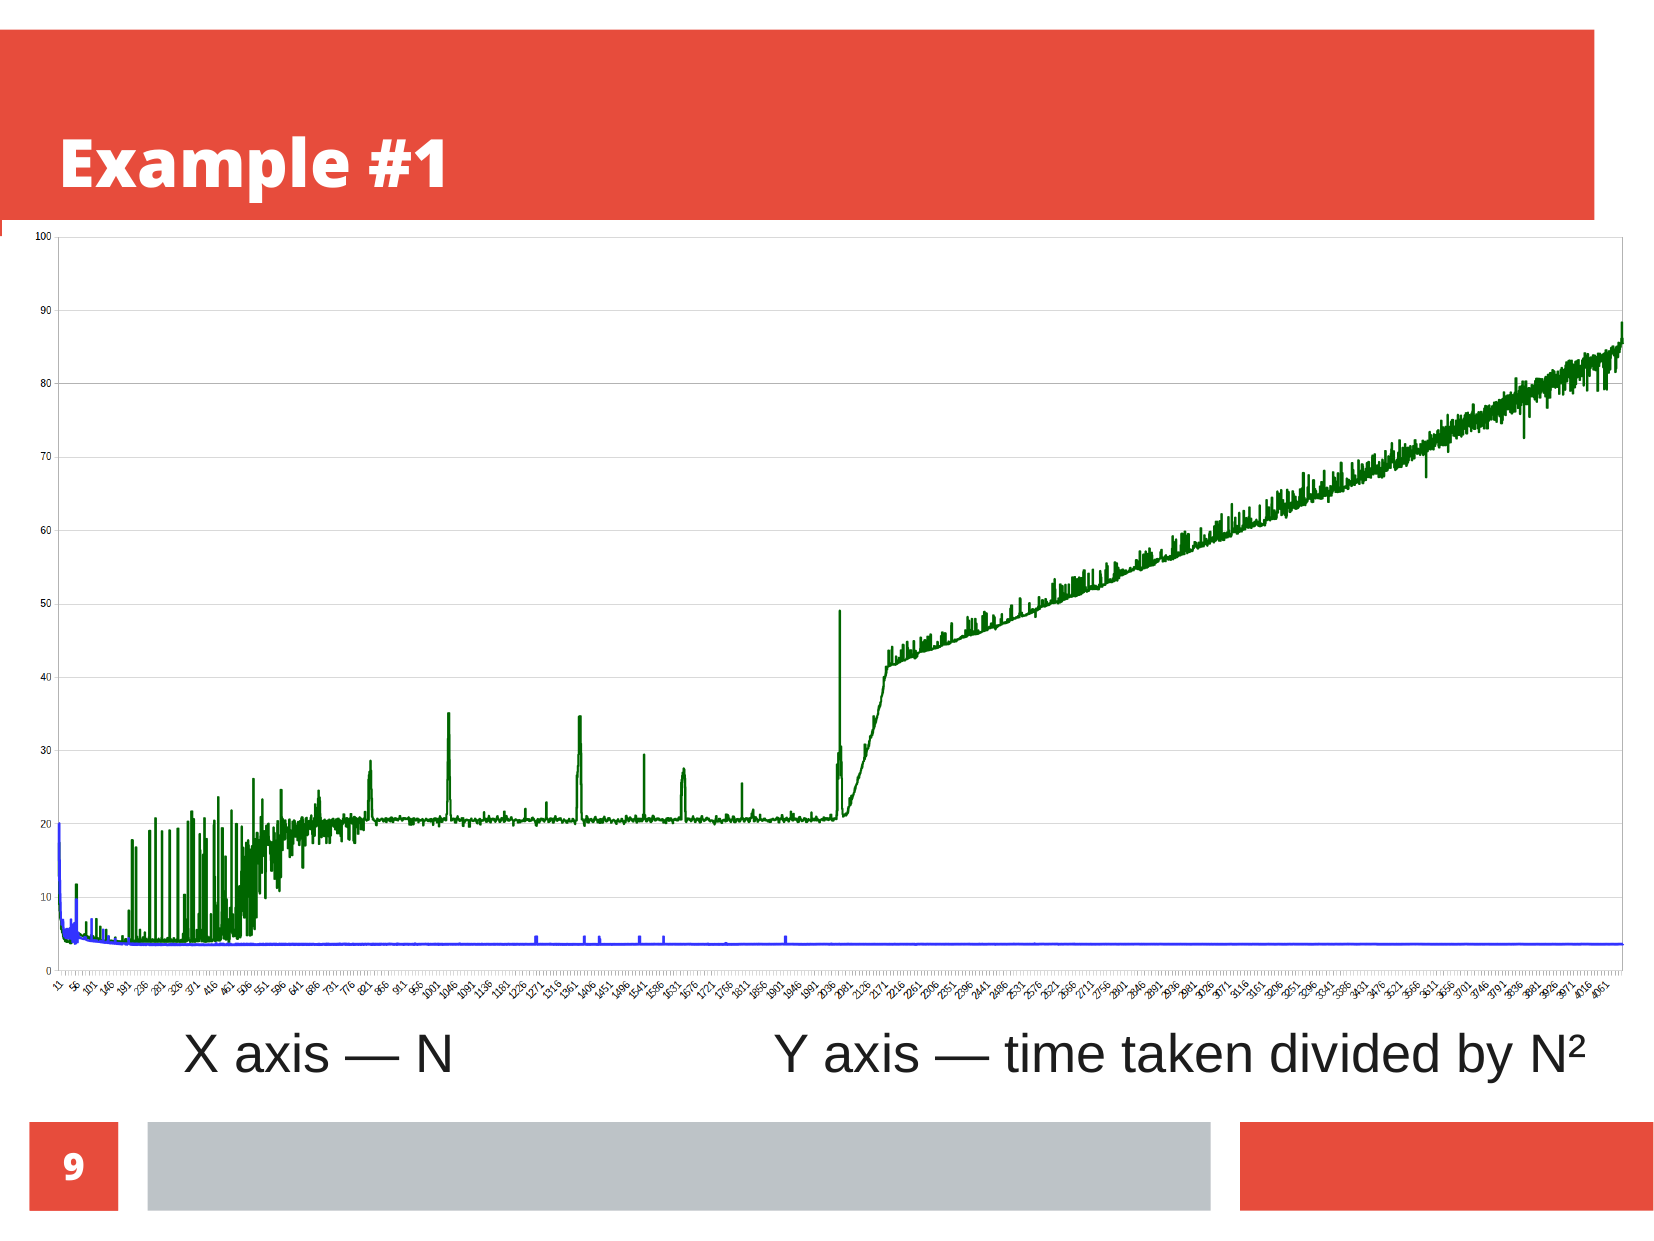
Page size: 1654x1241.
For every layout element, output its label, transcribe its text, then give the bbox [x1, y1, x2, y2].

text_box X axis — N Y axis — time taken divided by N² [35, 1023, 1595, 1170]
picture [2, 220, 1654, 1023]
title Example #1 [59, 59, 1595, 207]
